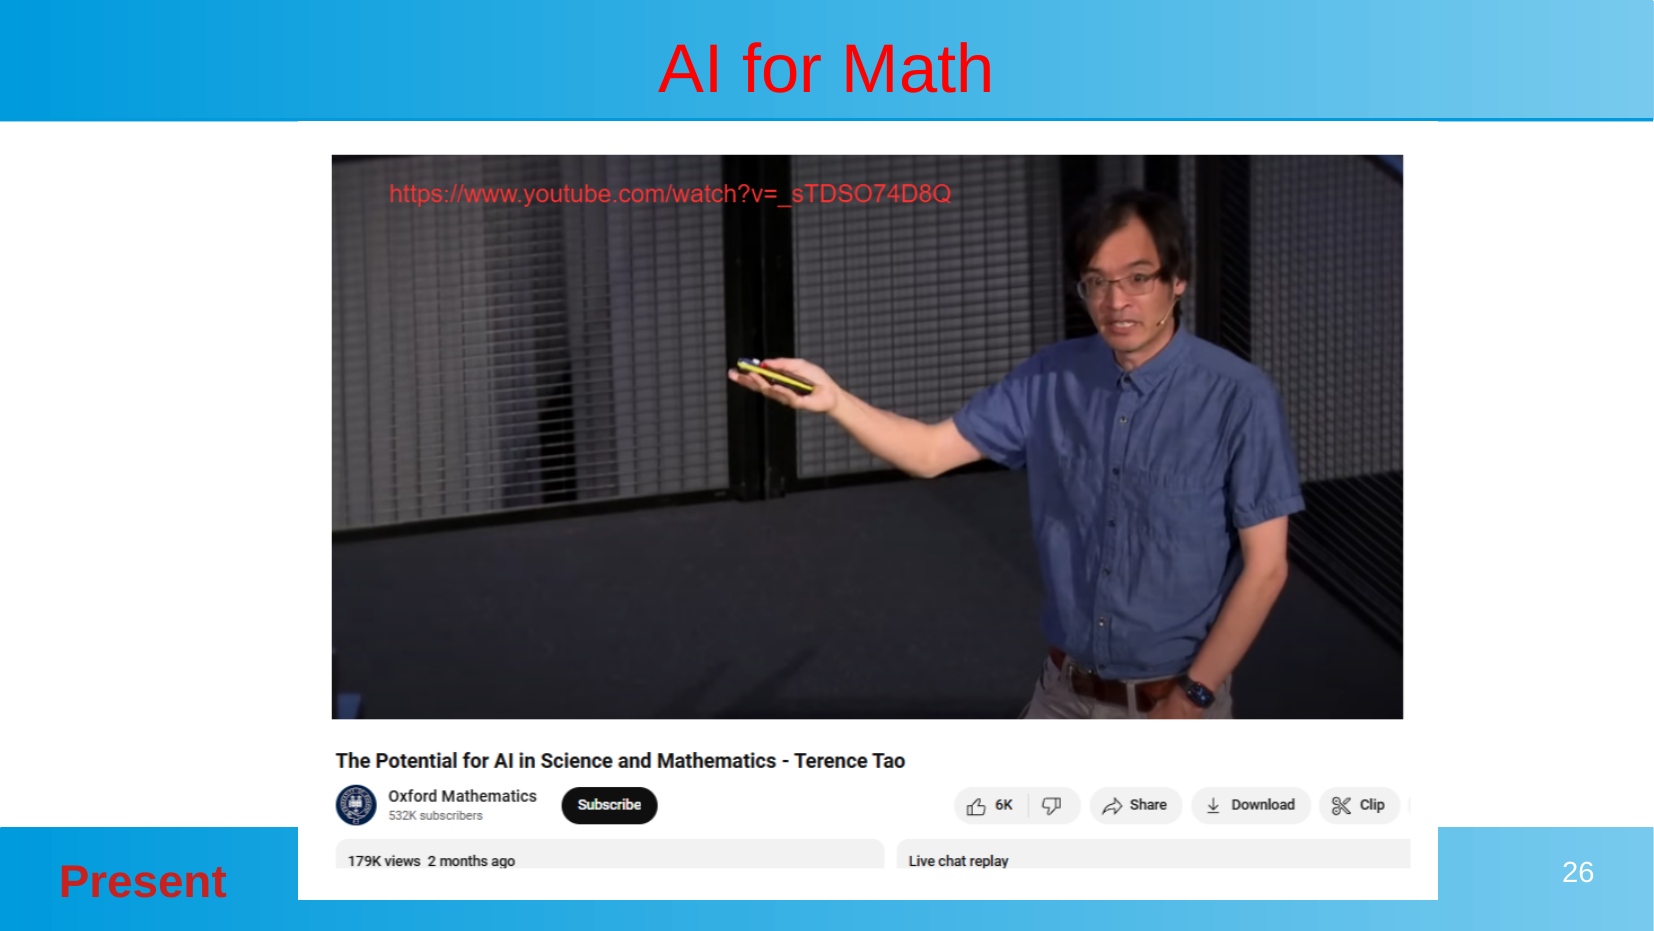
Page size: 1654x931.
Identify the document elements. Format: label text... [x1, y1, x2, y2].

picture [298, 122, 1438, 901]
title AI for Math [59, 29, 1595, 108]
